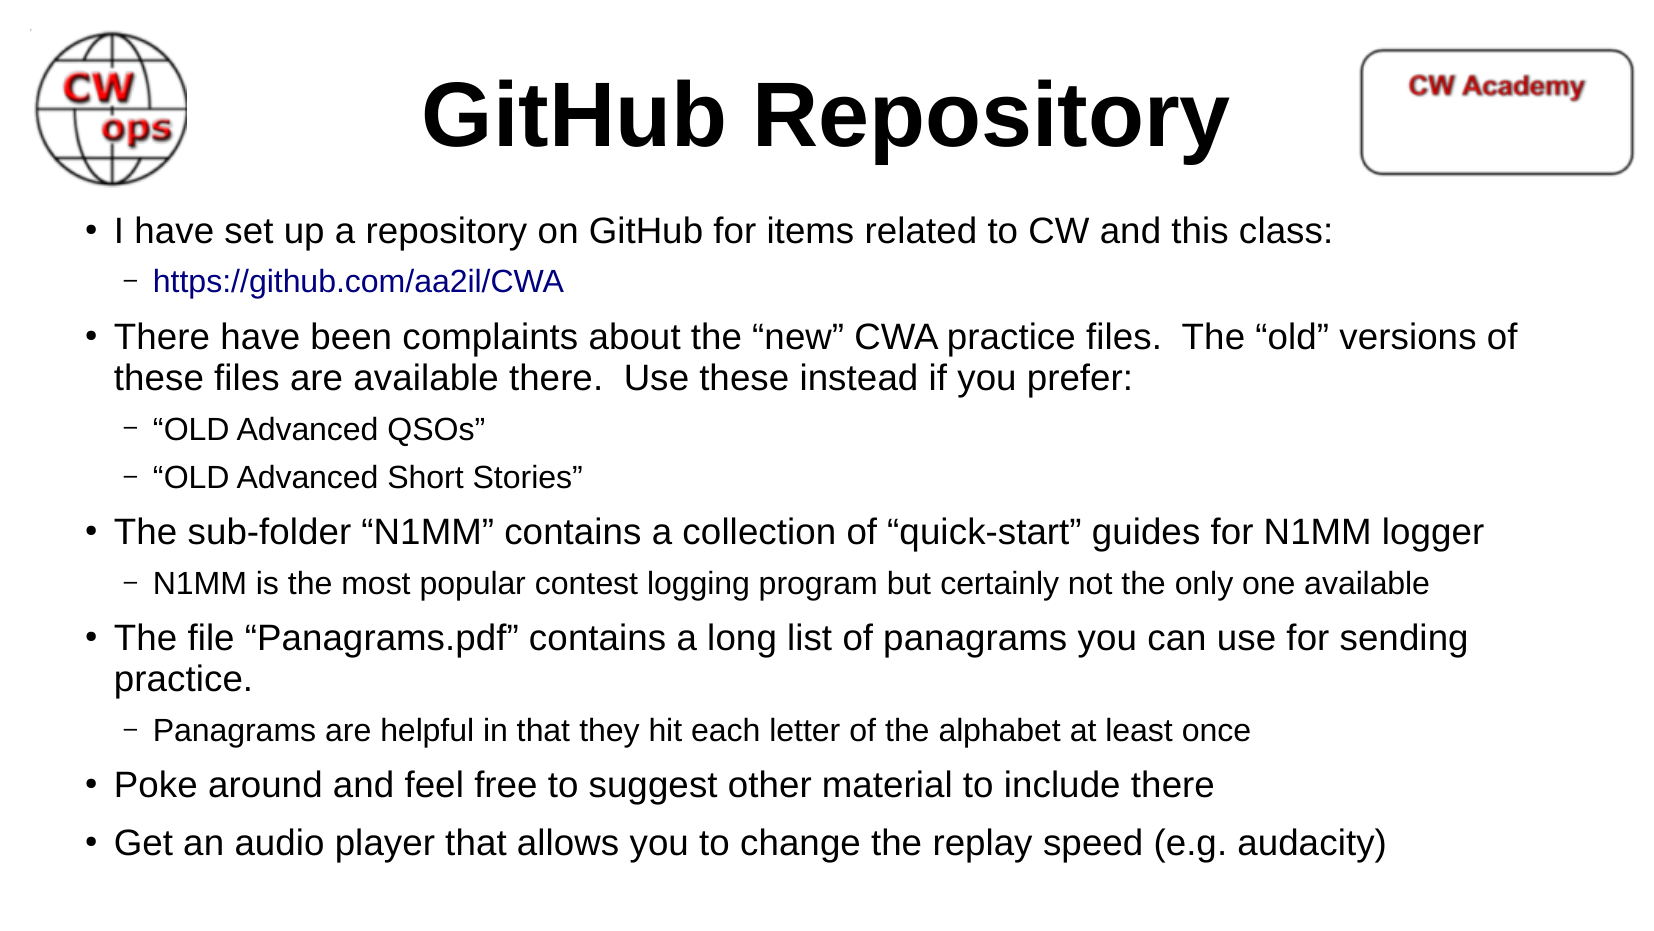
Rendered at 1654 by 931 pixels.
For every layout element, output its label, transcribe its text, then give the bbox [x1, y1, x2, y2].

list I have set up a repository on GitHub for items related to CW and this class: https://github.com/aa2il/CWA There have been complaints about the “new” CWA practice files. The “old” versions of these files are available there. Use these instead if you prefer: “OLD Advanced QSOs” “OLD Advanced Short Stories” The sub-folder “N1MM” contains a collection of “quick-start” guides for N1MM logger N1MM is the most popular contest logging program but certainly not the only one available The file “Panagrams.pdf” contains a long list of panagrams you can use for sending practice. Panagrams are helpful in that they hit each letter of the alphabet at least once Poke around and feel free to suggest other material to include there Get an audio player that allows you to change the replay speed (e.g. audacity) [75, 210, 1564, 886]
title GitHub Repository [82, 37, 1571, 193]
picture [30, 29, 187, 194]
picture [1571, 37, 1640, 186]
